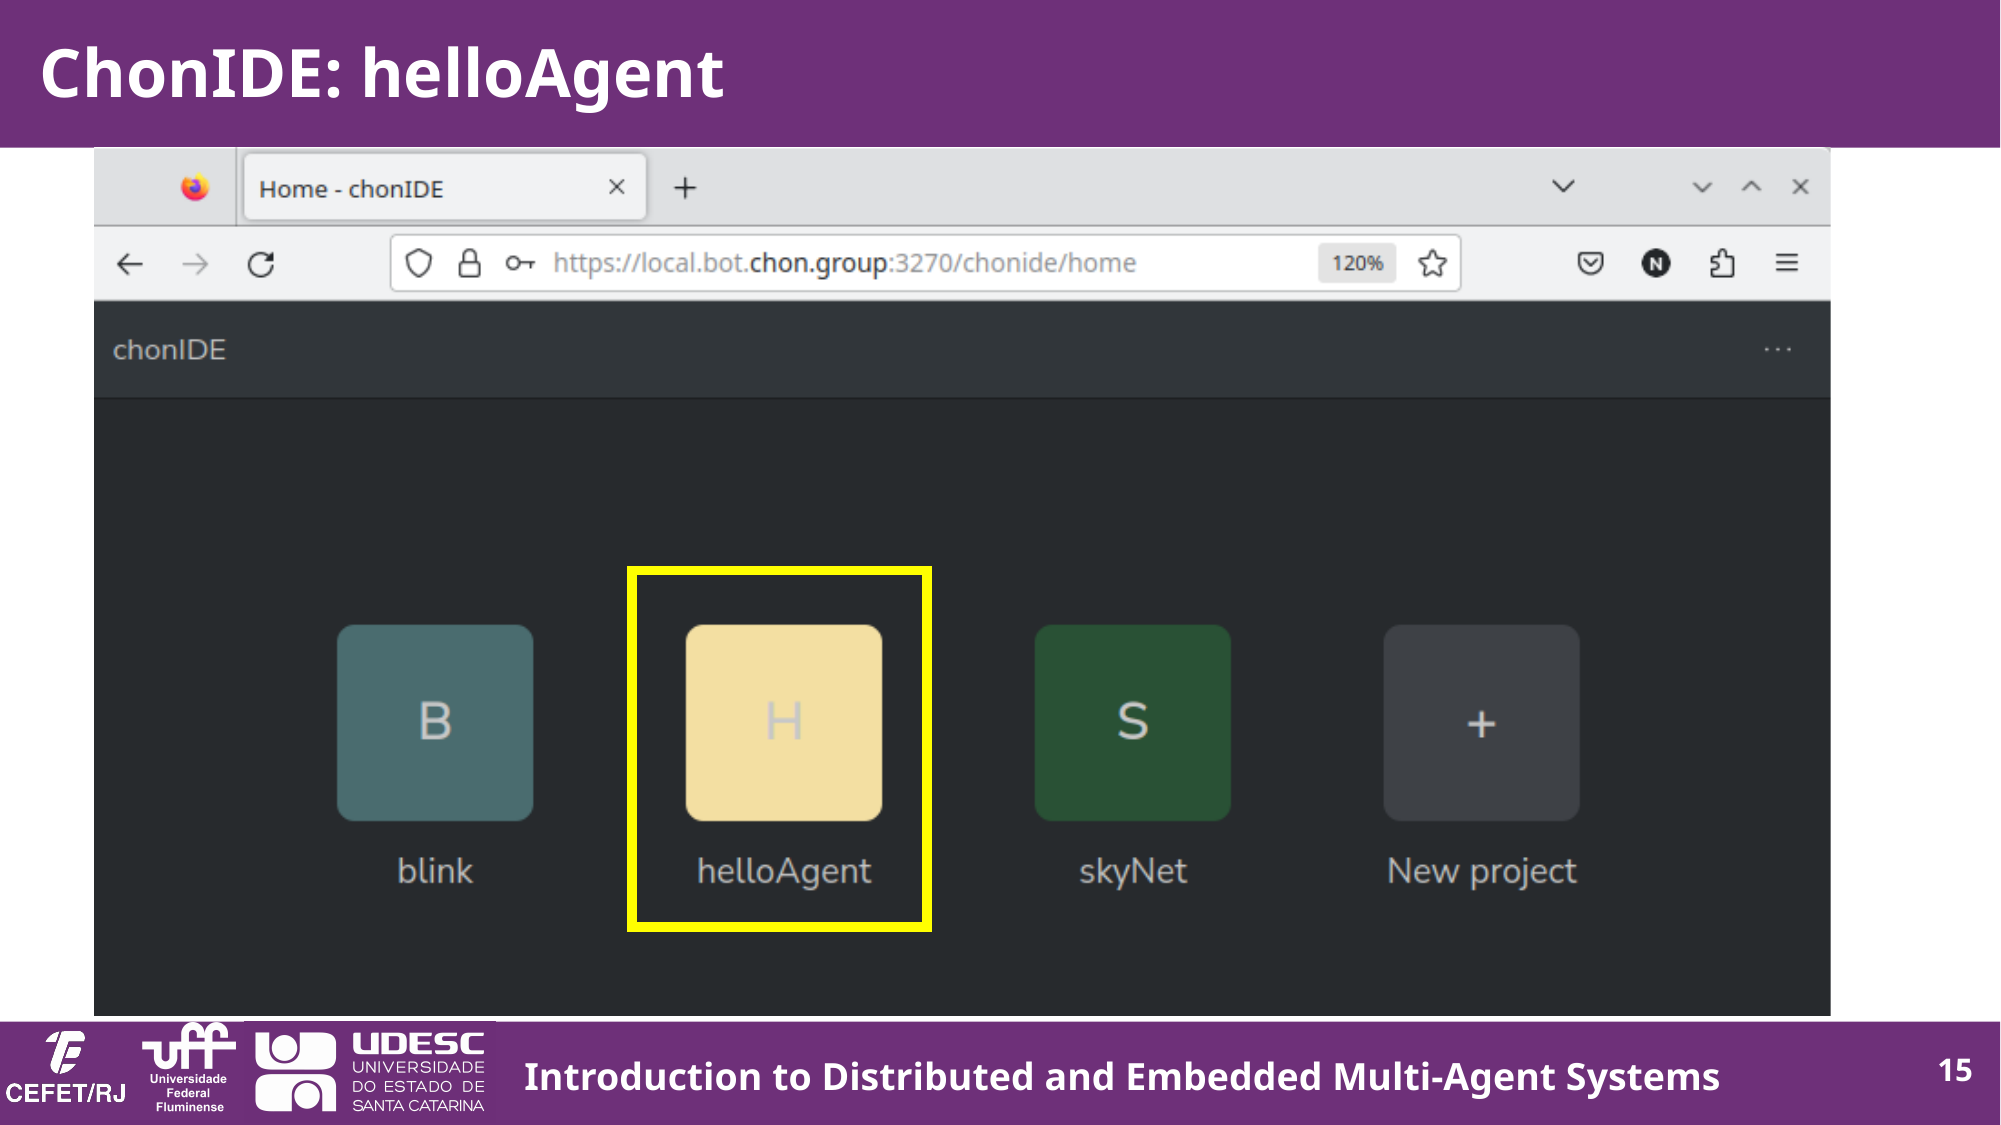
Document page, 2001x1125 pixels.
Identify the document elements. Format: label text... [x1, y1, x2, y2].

text_box ChonIDE: helloAgent [25, 23, 1998, 116]
picture [244, 1021, 496, 1123]
picture [6, 147, 1831, 1125]
picture [141, 1021, 237, 1117]
